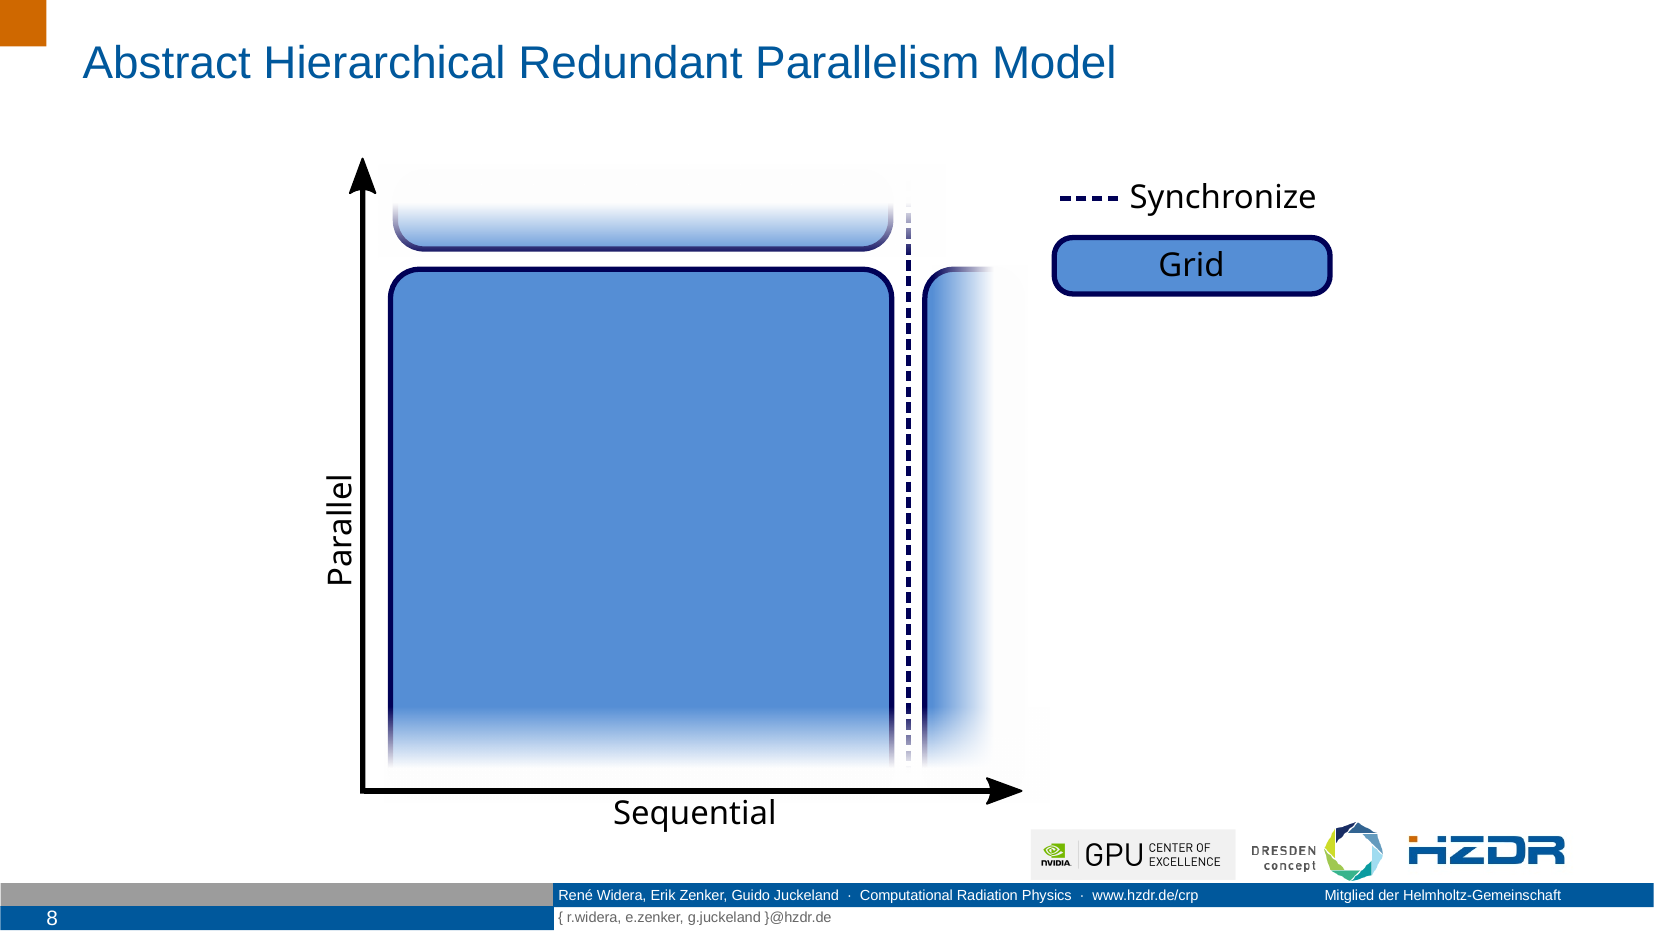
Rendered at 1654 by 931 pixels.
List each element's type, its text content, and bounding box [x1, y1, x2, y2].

title Abstract Hierarchical Redundant Parallelism Model [82, 36, 1571, 143]
picture [1386, 819, 1582, 881]
picture [320, 157, 1383, 894]
